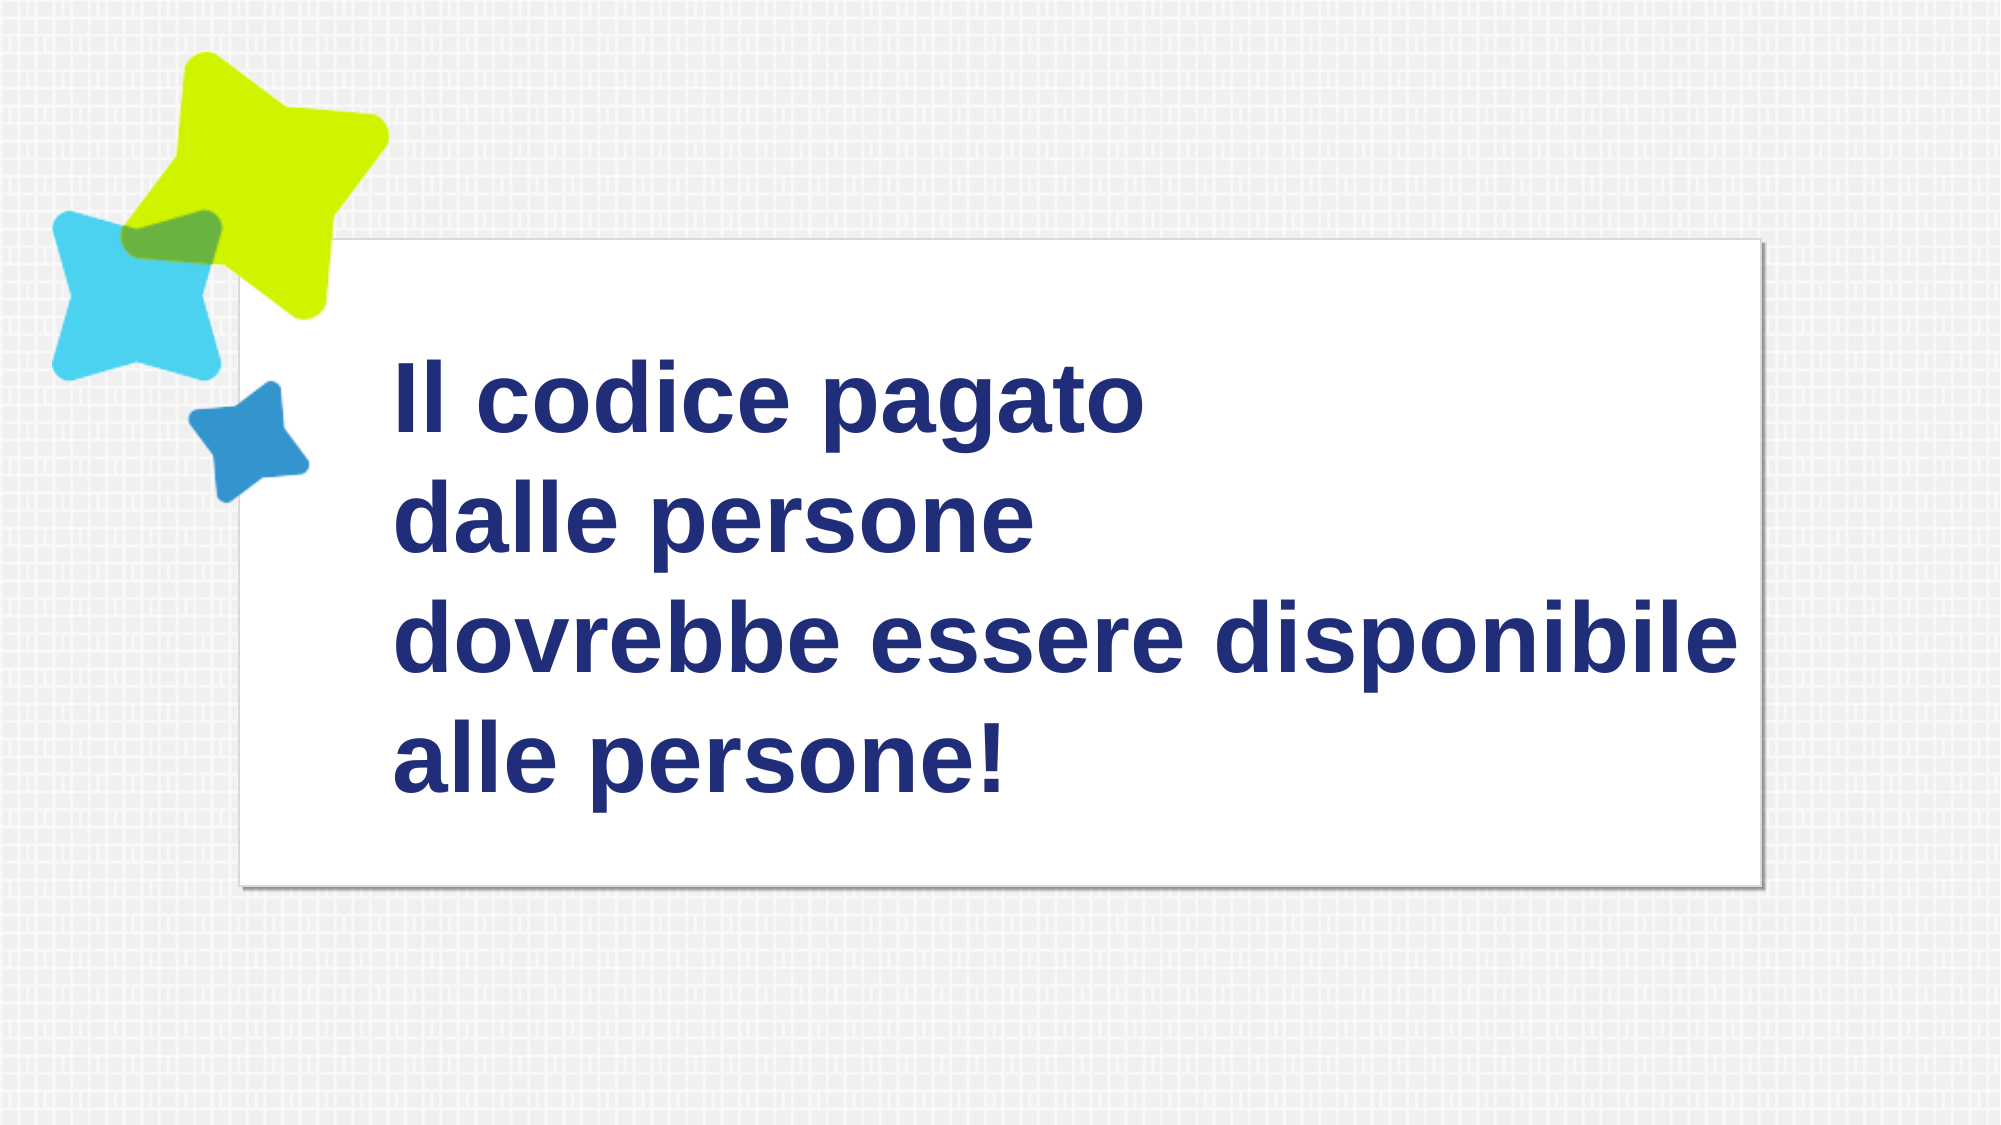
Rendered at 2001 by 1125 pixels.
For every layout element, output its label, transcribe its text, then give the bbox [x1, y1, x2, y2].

picture [0, 0, 2001, 1125]
text_box Il codice pagato dalle persone dovrebbe essere disponibile alle persone! [377, 324, 1926, 467]
